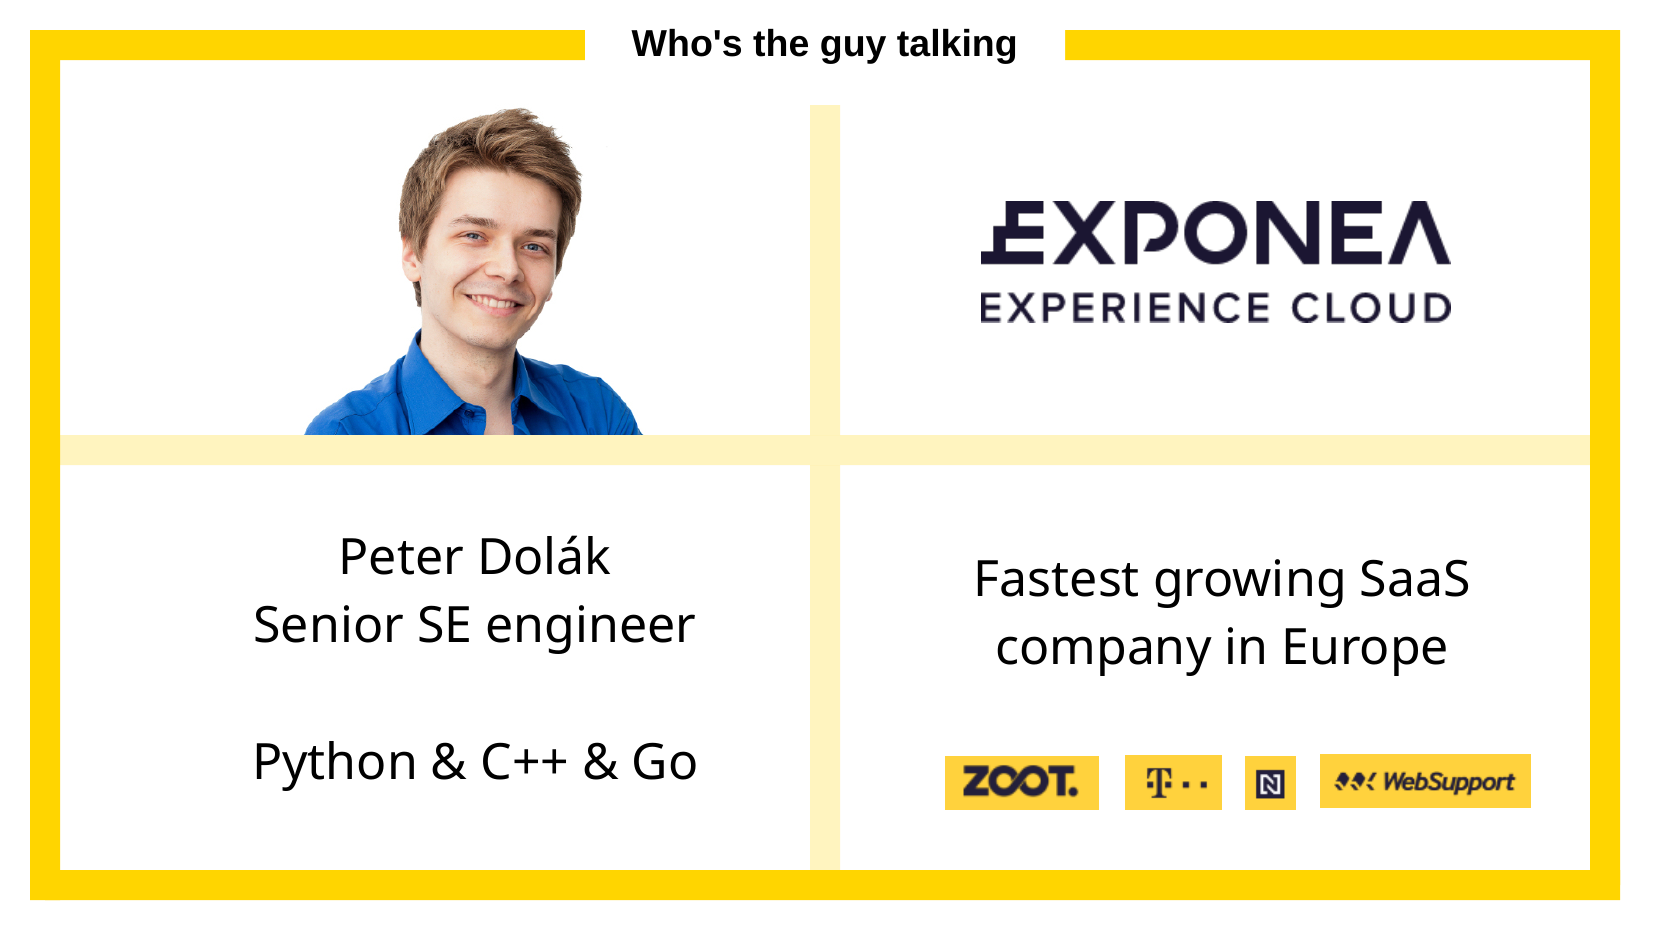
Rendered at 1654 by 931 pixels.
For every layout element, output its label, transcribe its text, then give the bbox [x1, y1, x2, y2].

picture [300, 89, 646, 435]
text_box Fastest growing SaaS company in Europe [885, 472, 1561, 818]
text_box [30, 30, 1621, 901]
text_box Peter Dolák Senior SE engineer Python & C++ & Go [137, 506, 813, 877]
picture [981, 201, 1451, 323]
picture [1125, 755, 1222, 811]
picture [945, 756, 1099, 811]
picture [1320, 754, 1531, 808]
text_box Who's the guy talking [585, 5, 1066, 81]
picture [1245, 756, 1296, 811]
